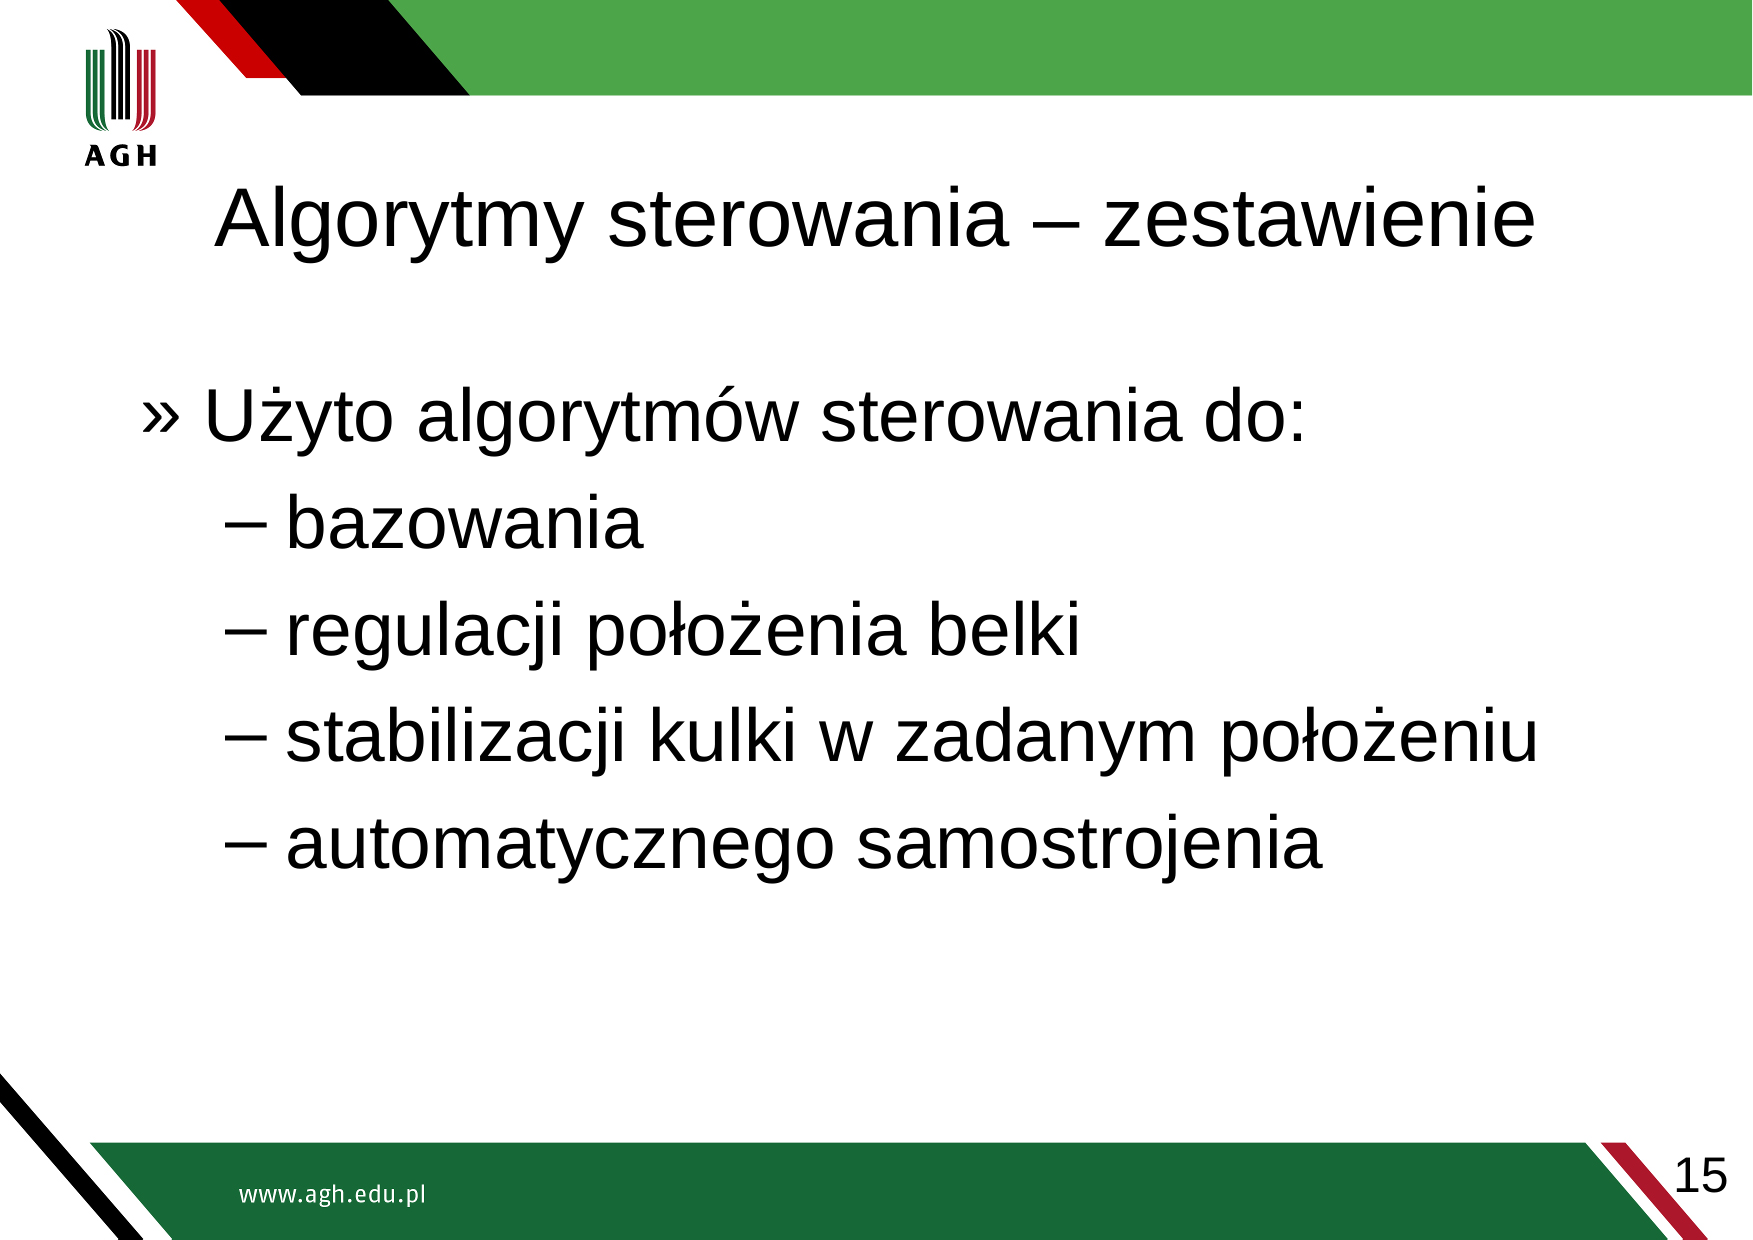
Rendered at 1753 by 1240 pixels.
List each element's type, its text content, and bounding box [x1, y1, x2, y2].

picture [0, 0, 1753, 1240]
title Algorytmy sterowania – zestawienie [131, 110, 1622, 317]
list Użyto algorytmów sterowania do: bazowania regulacji położenia belki stabilizacji kulki w zadanym położeniu automatycznego samostrojenia [131, 358, 1622, 1103]
